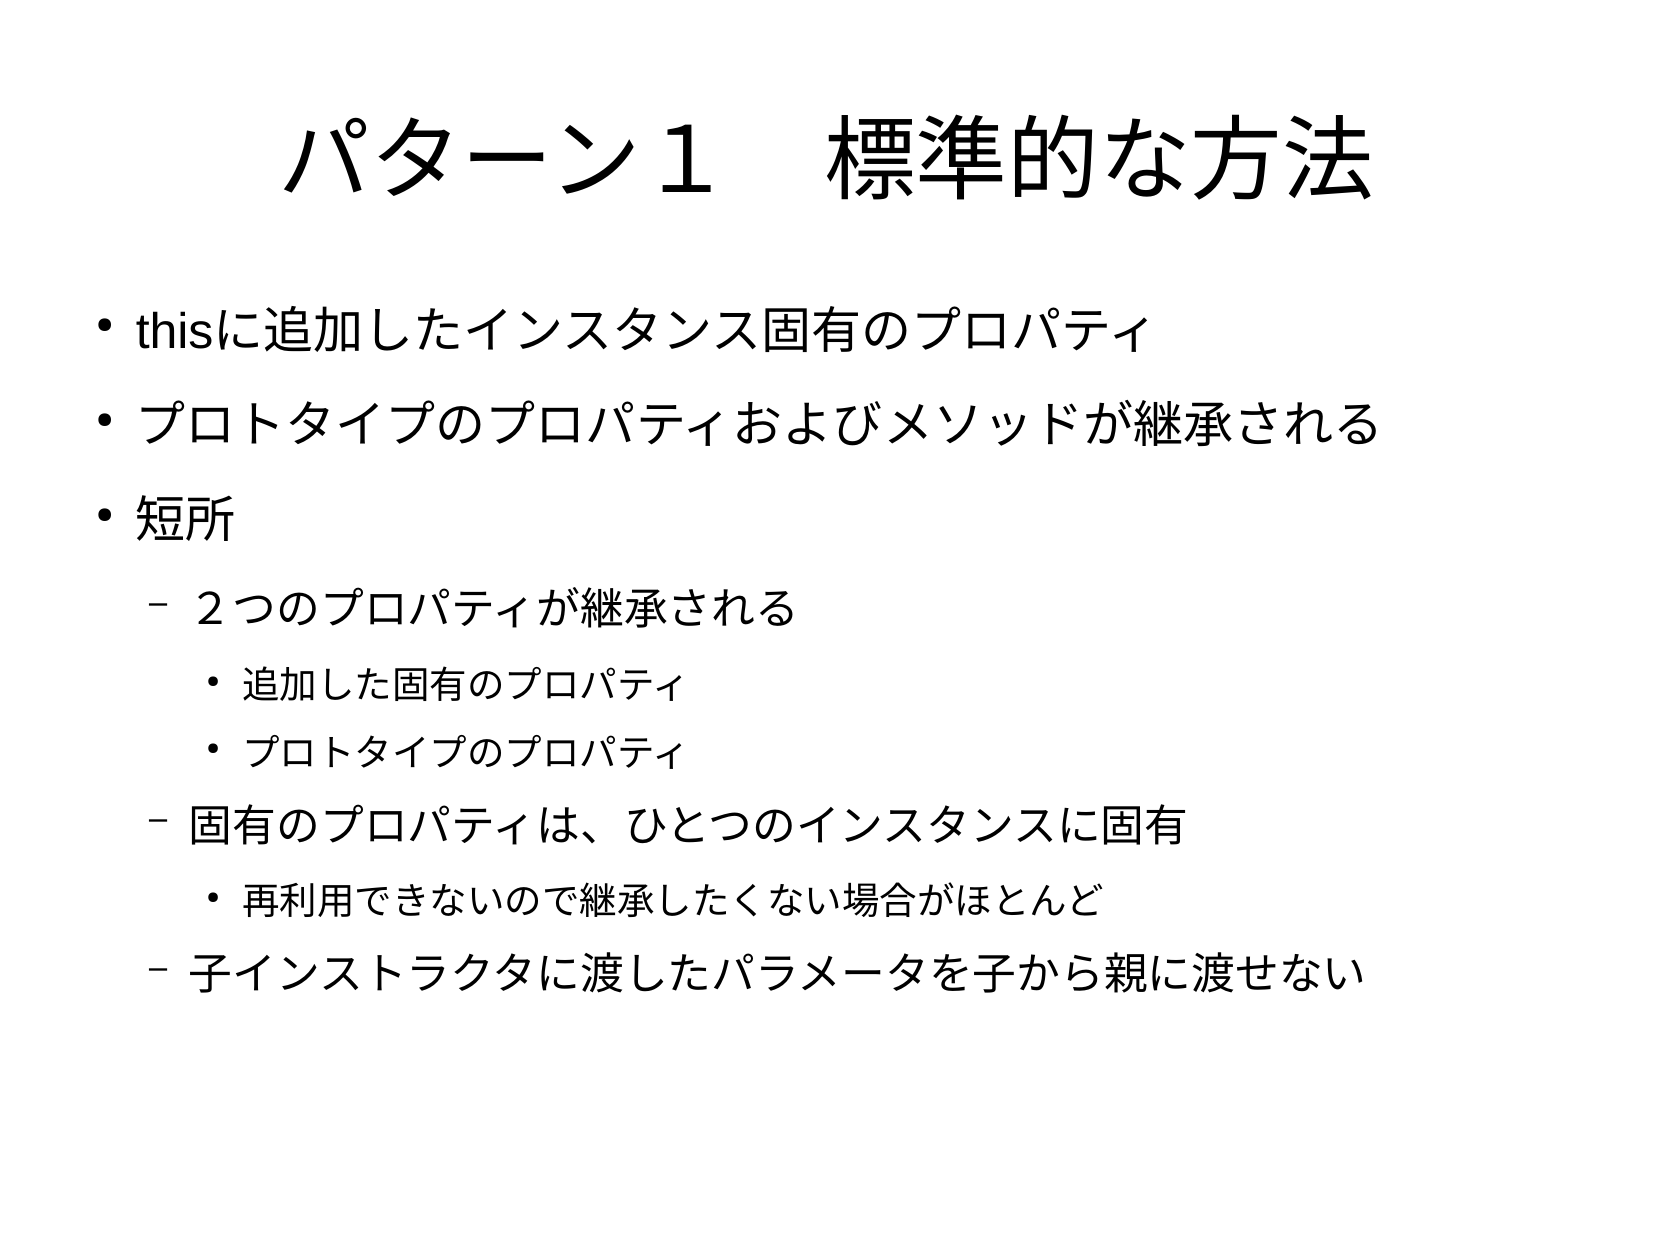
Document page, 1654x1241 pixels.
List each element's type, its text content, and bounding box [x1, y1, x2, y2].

title パターン１ 標準的な方法 [82, 49, 1571, 257]
list thisに追加したインスタンス固有のプロパティ プロトタイプのプロパティおよびメソッドが継承される 短所 ２つのプロパティが継承される 追加した固有のプロパティ プロトタイプのプロパティ 固有のプロパティは、ひとつのインスタンスに固有 再利用できないので継承したくない場合がほとんど 子インストラクタに渡したパラメータを子から親に渡せない [82, 290, 1571, 1010]
